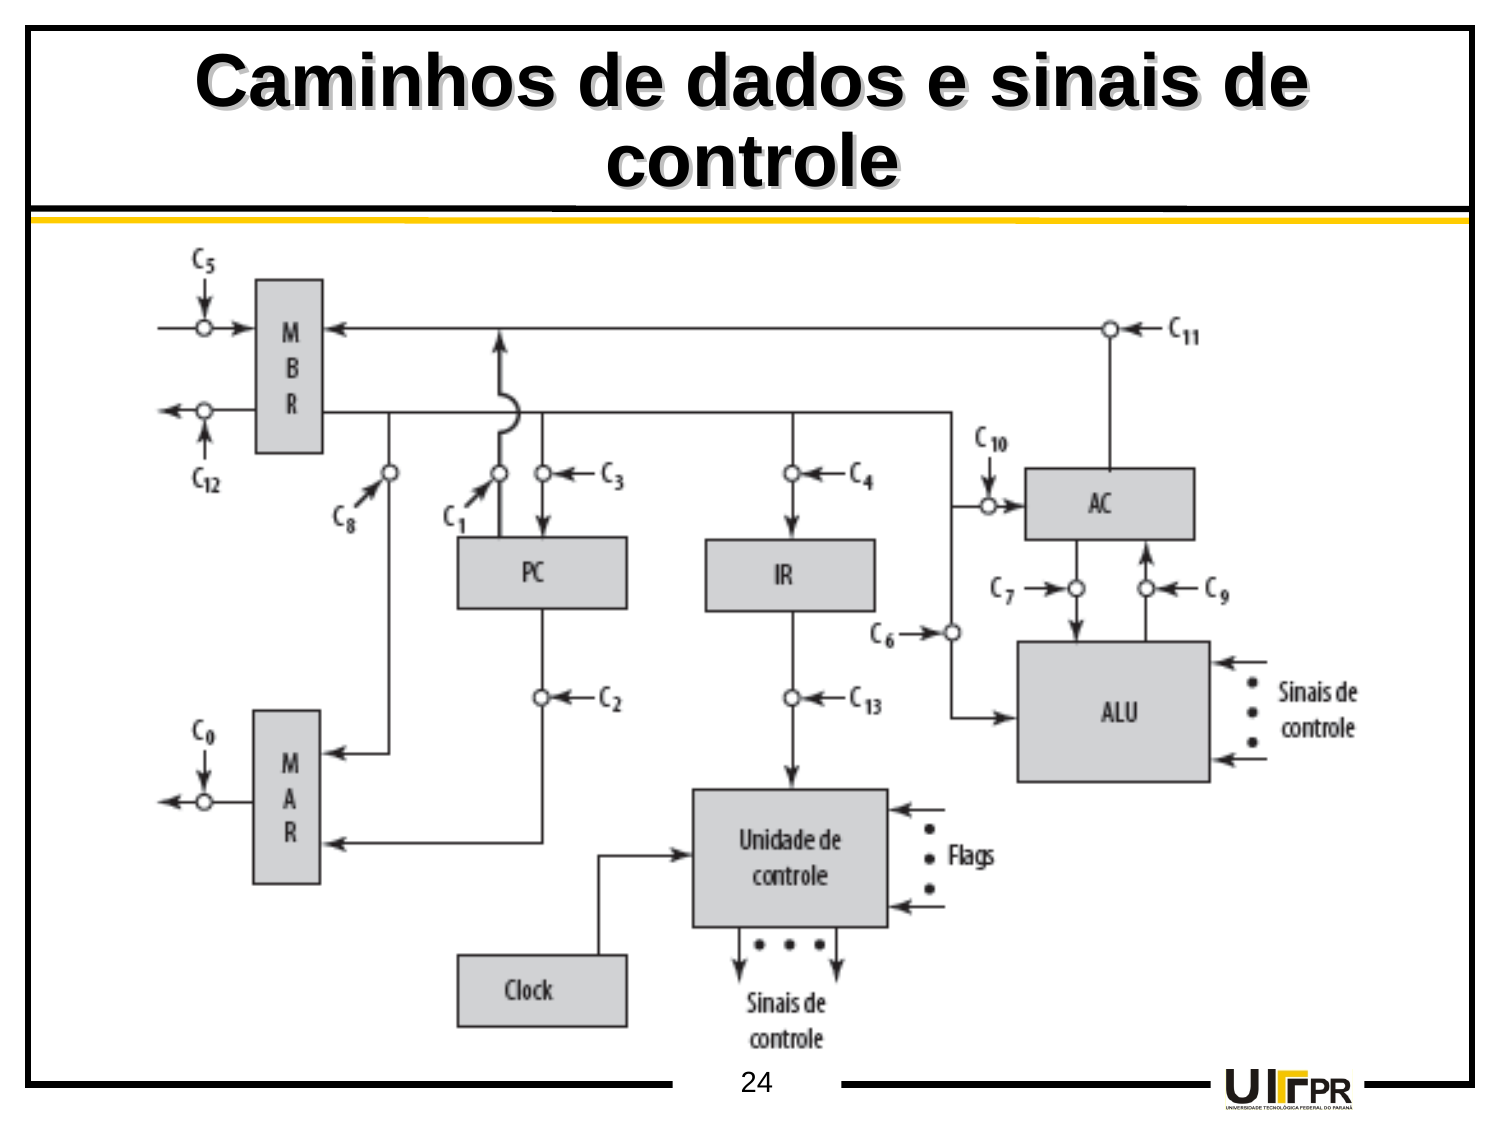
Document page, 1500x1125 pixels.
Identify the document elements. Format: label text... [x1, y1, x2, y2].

title Caminhos de dados e sinais de controle [29, 38, 1477, 211]
text_box [120, 231, 1381, 1069]
picture [1225, 1069, 1353, 1110]
